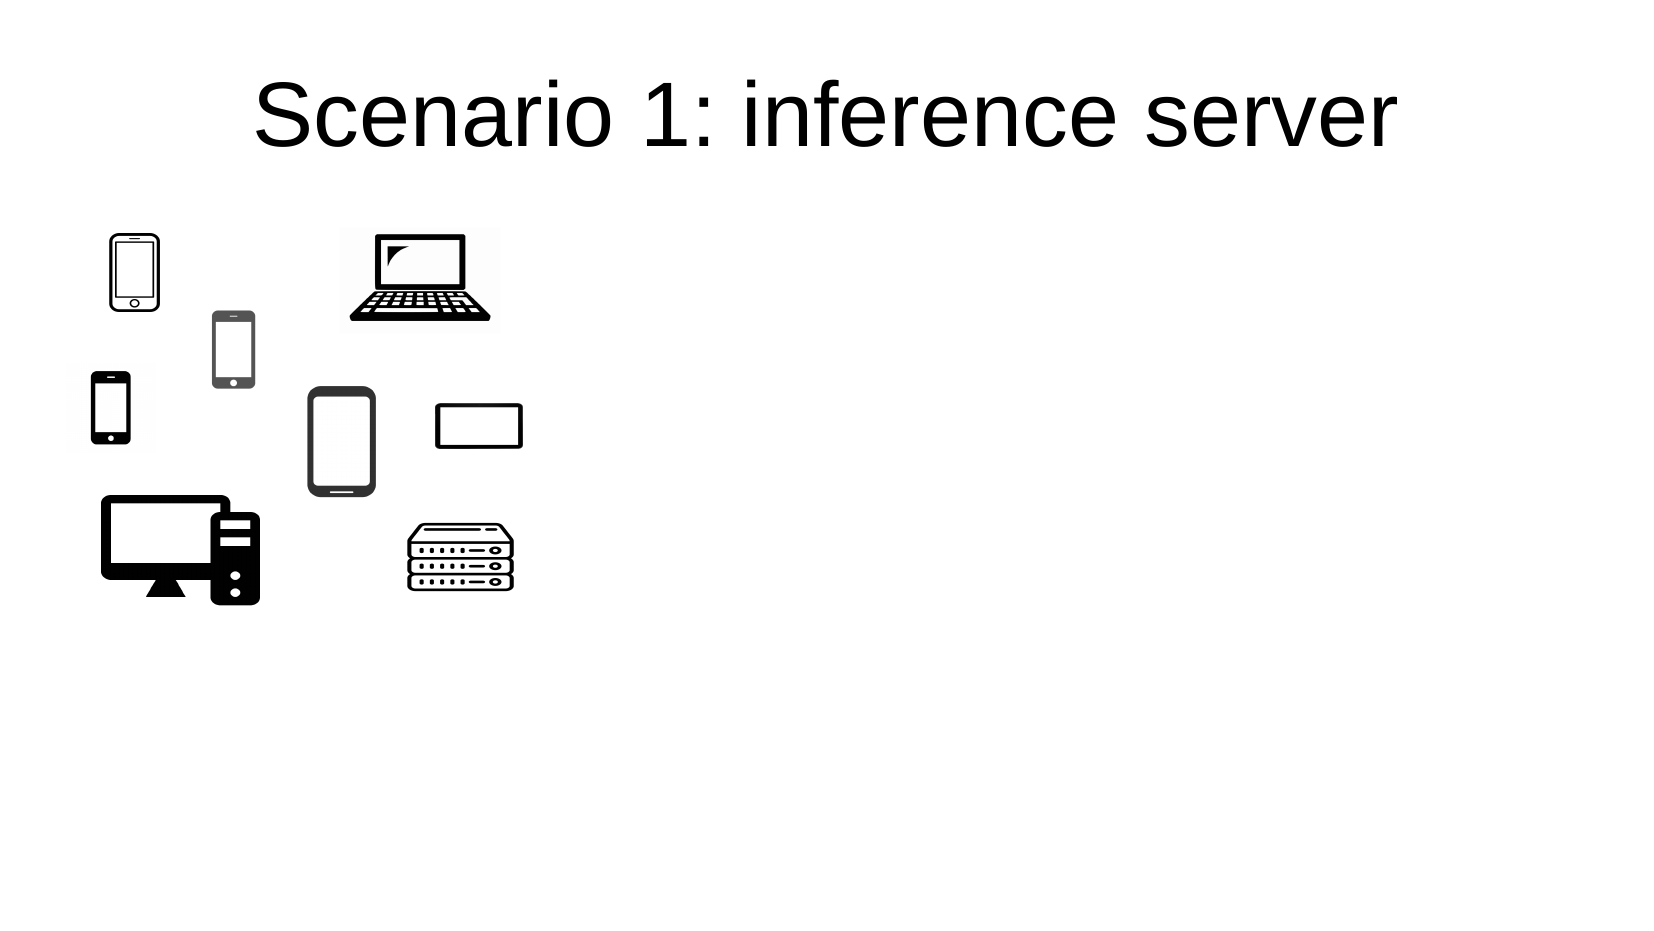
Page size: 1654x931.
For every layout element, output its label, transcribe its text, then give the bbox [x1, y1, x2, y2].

picture [435, 403, 523, 450]
picture [395, 515, 526, 599]
picture [101, 482, 260, 618]
picture [65, 362, 156, 453]
picture [89, 233, 180, 312]
picture [185, 303, 409, 502]
picture [339, 227, 501, 334]
title Scenario 1: inference server [82, 37, 1571, 193]
